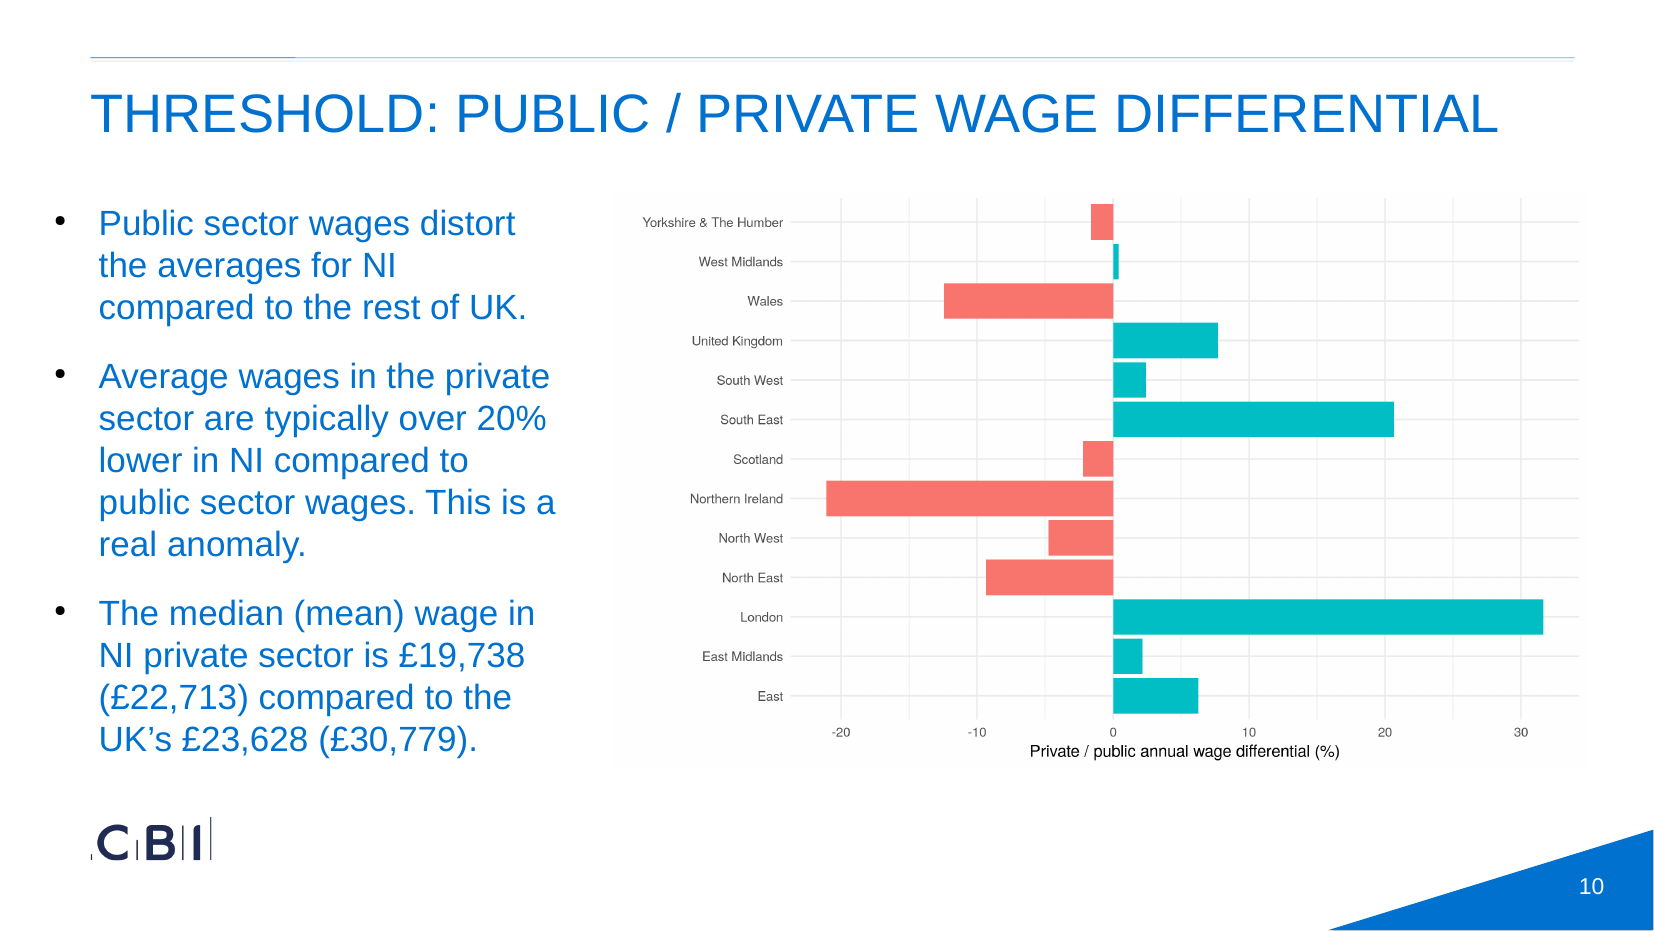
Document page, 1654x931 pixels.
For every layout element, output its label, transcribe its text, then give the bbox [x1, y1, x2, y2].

title Threshold: Public / Private wage differential [90, 78, 1575, 175]
picture [90, 816, 212, 861]
text_box Public sector wages distort the averages for NI compared to the rest of UK. Average wages in the private sector are typically over 20% lower in NI compared to public sector wages. This is a real anomaly. The median (mean) wage in NI private sector is £19,738 (£22,713) compared to the UK’s £23,628 (£30,779). [39, 200, 559, 772]
picture [614, 190, 1587, 769]
